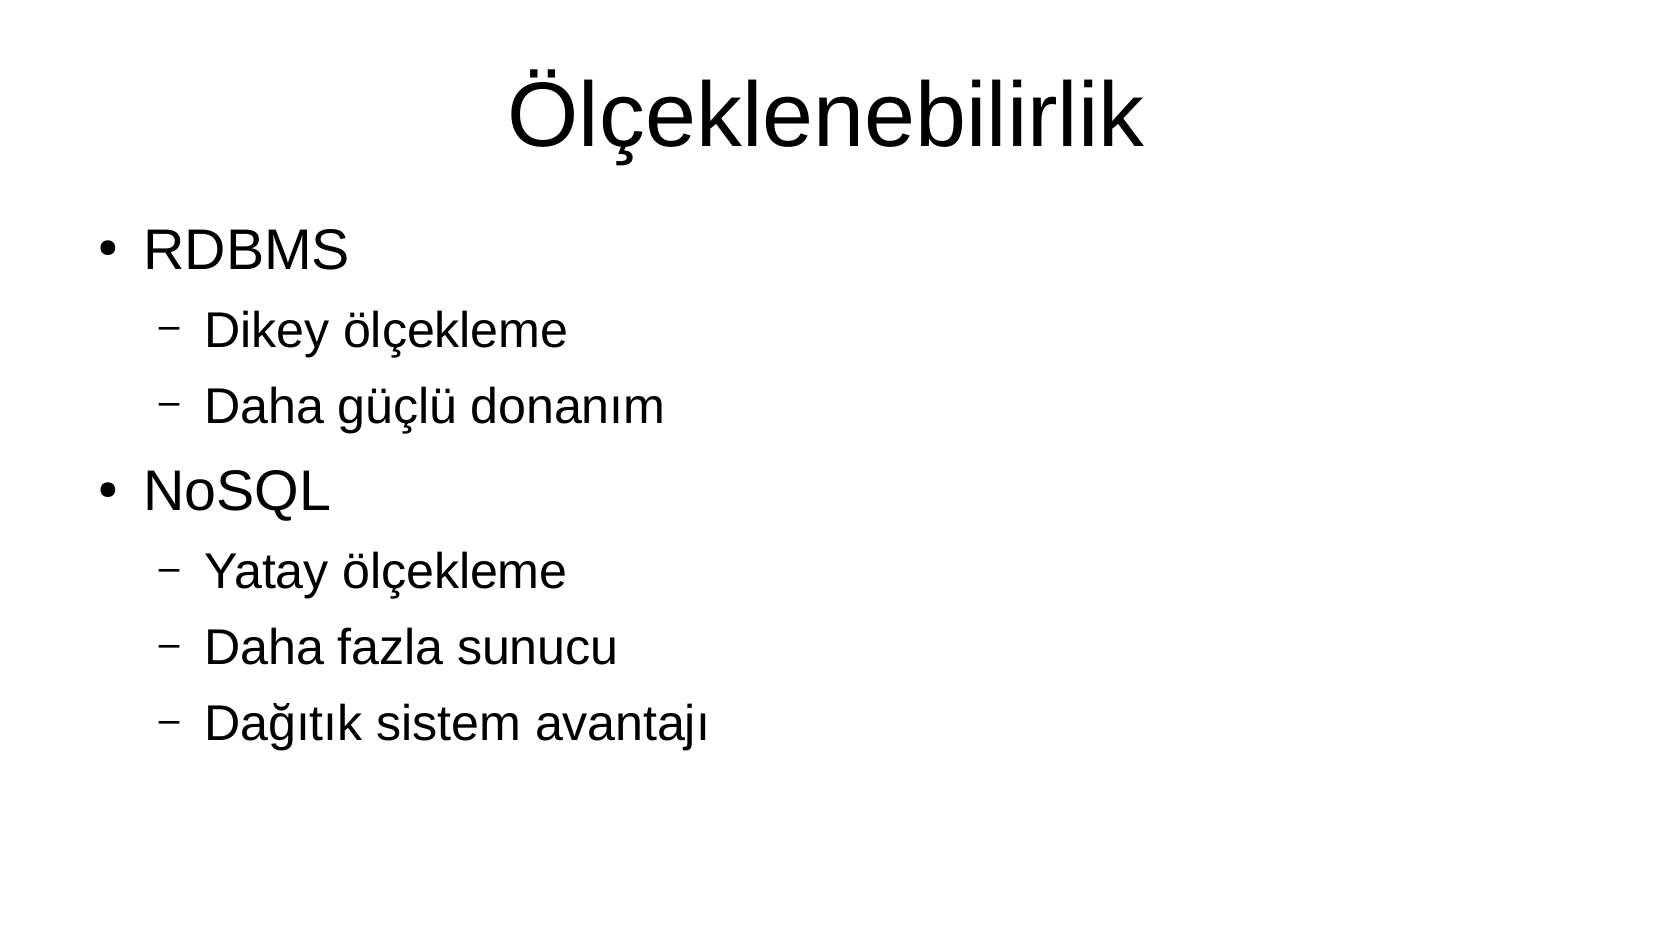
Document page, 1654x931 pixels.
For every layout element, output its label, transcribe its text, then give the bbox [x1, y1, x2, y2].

list RDBMS Dikey ölçekleme Daha güçlü donanım NoSQL Yatay ölçekleme Daha fazla sunucu Dağıtık sistem avantajı [82, 217, 1571, 758]
title Ölçeklenebilirlik [82, 37, 1571, 193]
